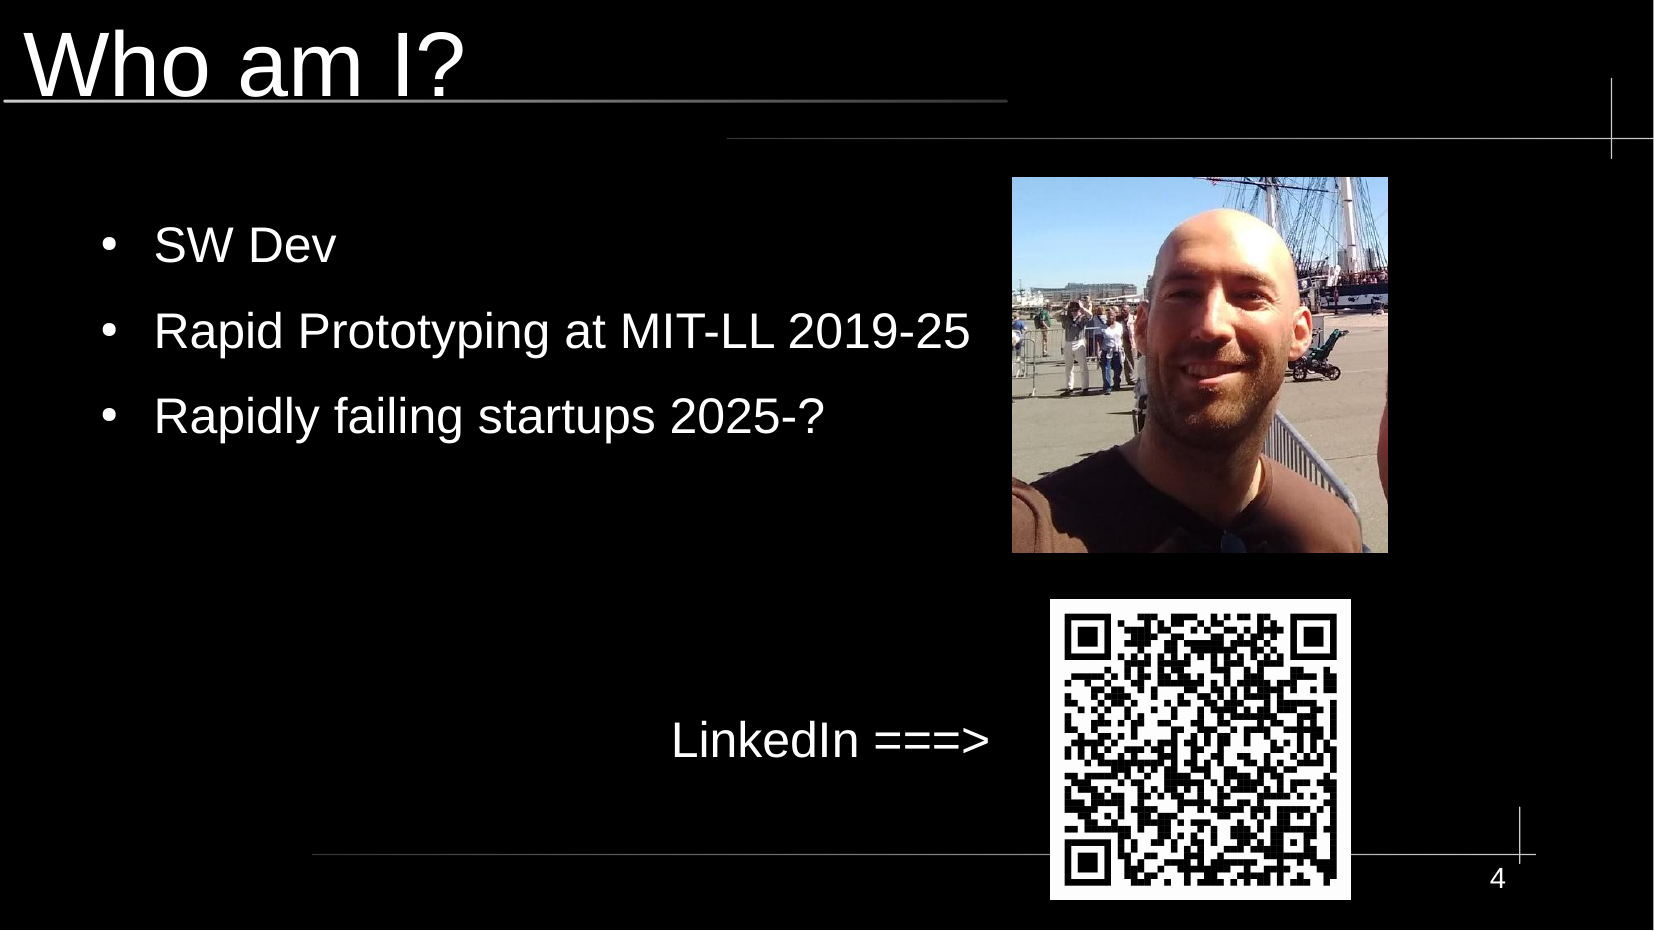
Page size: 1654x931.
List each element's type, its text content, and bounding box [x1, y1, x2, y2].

list LinkedIn ===> [600, 712, 1013, 826]
picture [1012, 177, 1388, 553]
list SW Dev Rapid Prototyping at MIT-LL 2019-25 Rapidly failing startups 2025-? [82, 217, 1571, 758]
picture [1050, 599, 1351, 901]
title Who am I? [23, 11, 1589, 119]
